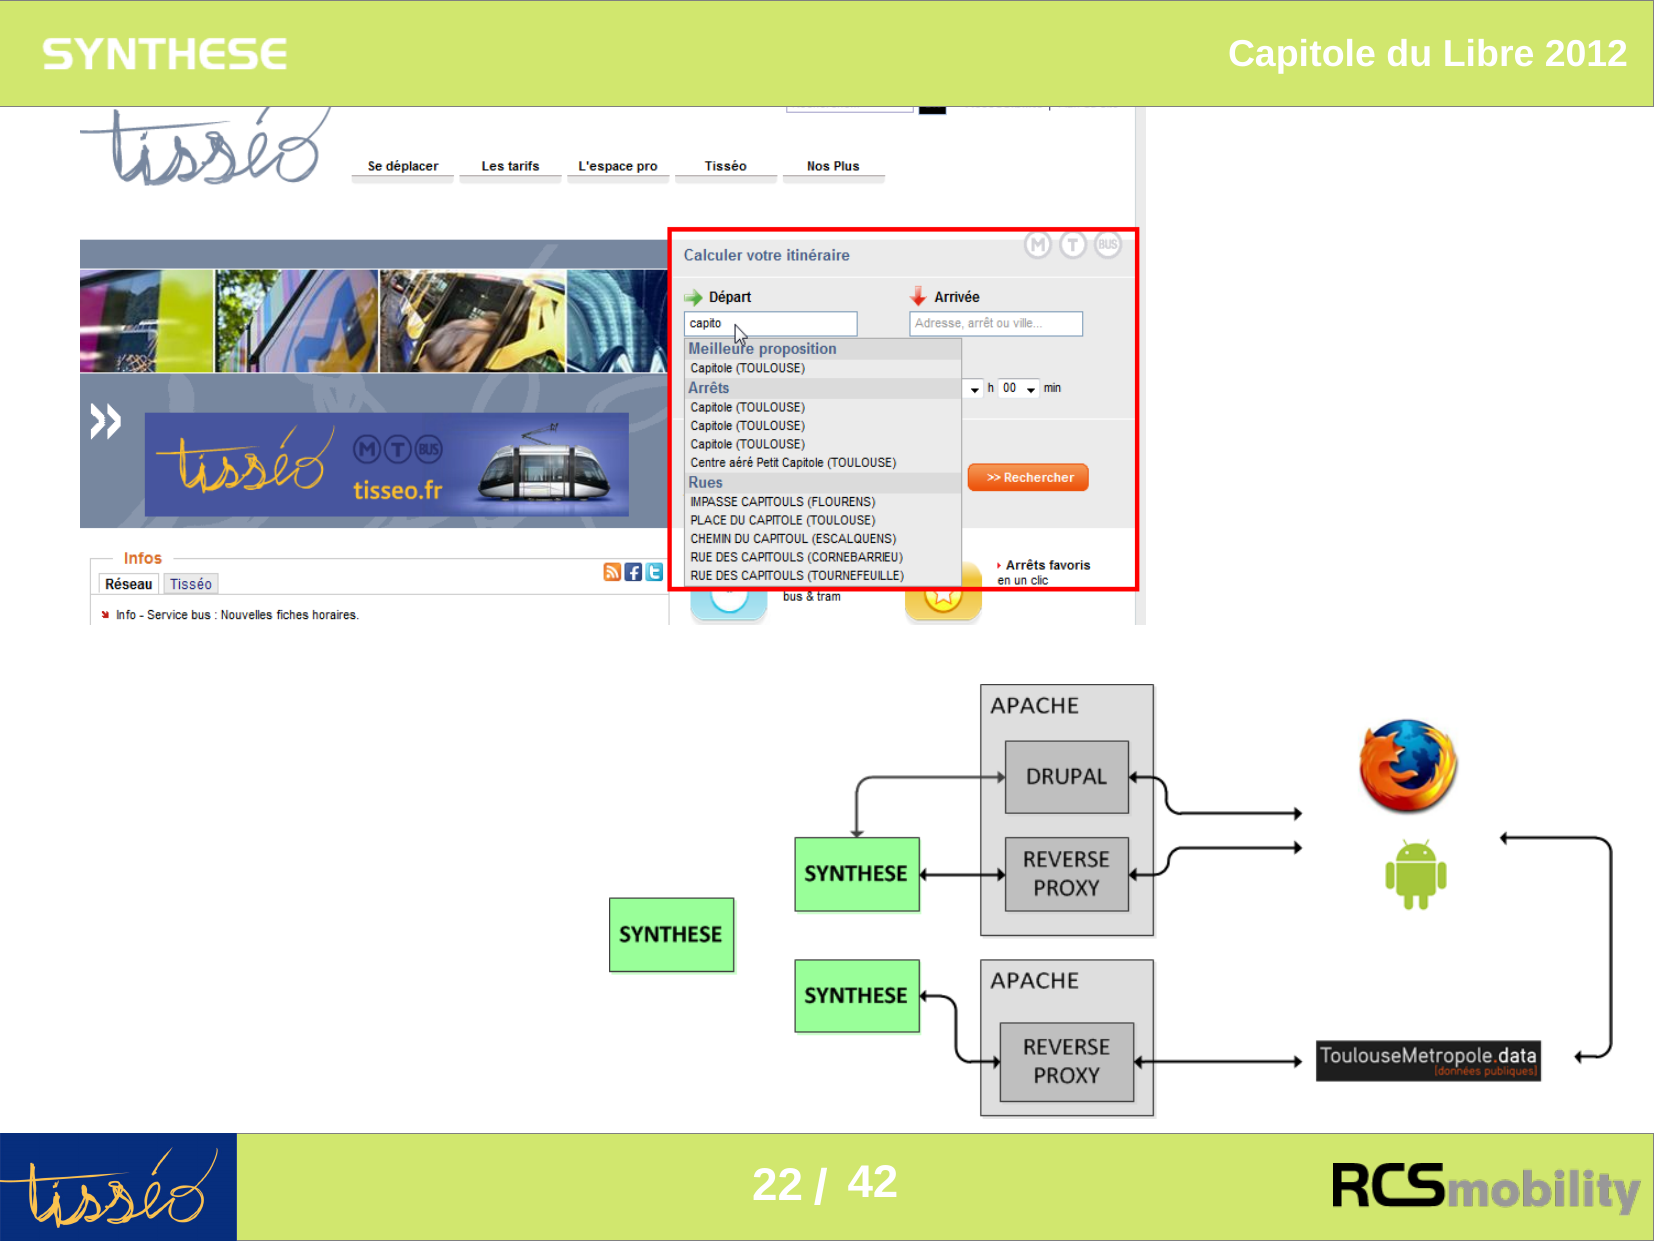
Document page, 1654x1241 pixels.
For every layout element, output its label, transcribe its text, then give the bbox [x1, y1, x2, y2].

text_box <numéro> [566, 1151, 818, 1241]
subtitle [82, 141, 1571, 1087]
text_box 42 [832, 1149, 968, 1229]
picture [80, 107, 1146, 625]
picture [0, 1133, 237, 1241]
picture [609, 684, 1613, 1119]
text_box / [237, 1133, 1654, 1241]
text_box Capitole du Libre 2012 [0, 0, 1654, 107]
picture [1333, 1163, 1642, 1217]
picture [41, 35, 292, 73]
